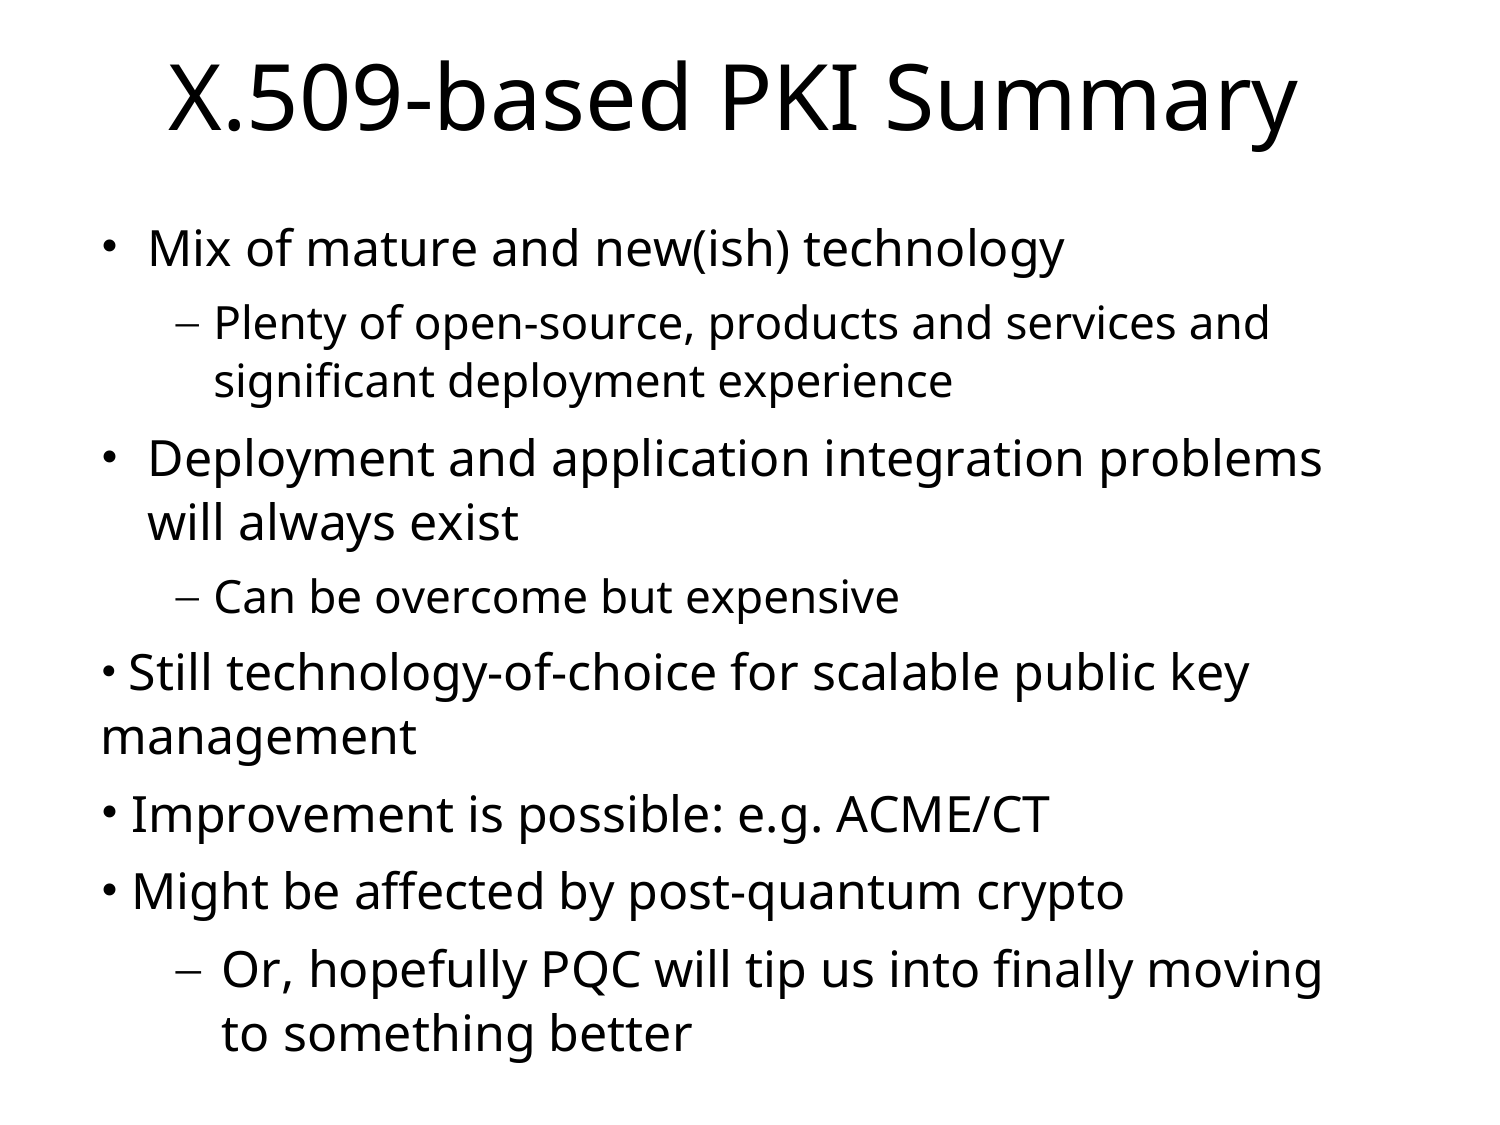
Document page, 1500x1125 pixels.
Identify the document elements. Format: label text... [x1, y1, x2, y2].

text_box X.509-based PKI Summary [96, 0, 1372, 188]
text_box Mix of mature and new(ish) technology Plenty of open-source, products and services and significant deployment experience Deployment and application integration problems will always exist Can be overcome but expensive Still technology-of-choice for scalable public key management Improvement is possible: e.g. ACME/CT Might be affected by post-quantum crypto Or, hopefully PQC will tip us into finally moving to something better [100, 215, 1376, 1093]
